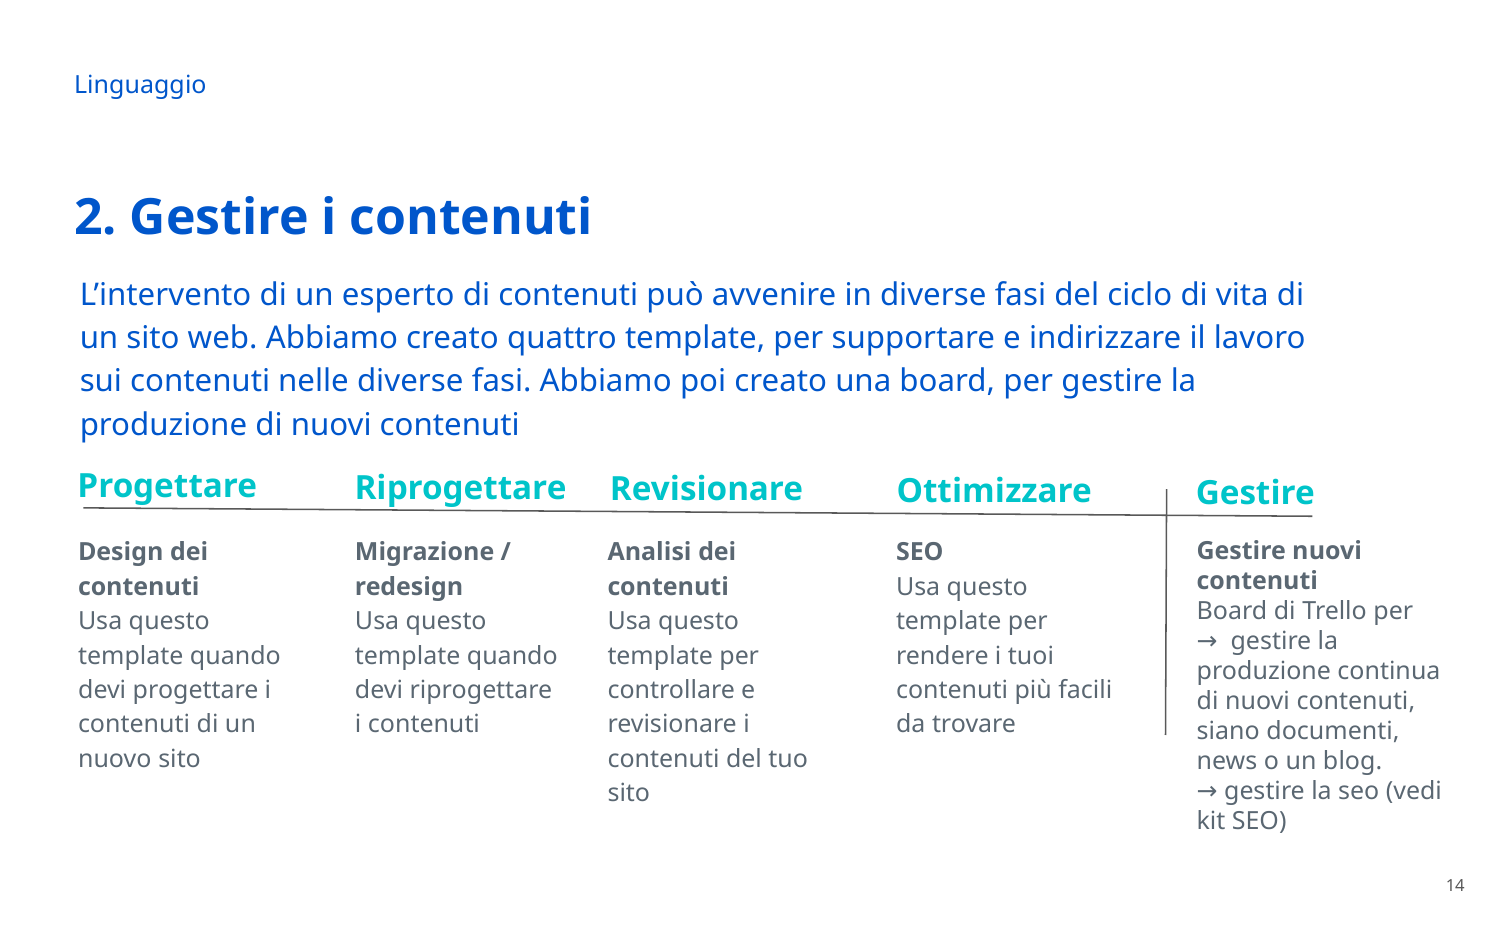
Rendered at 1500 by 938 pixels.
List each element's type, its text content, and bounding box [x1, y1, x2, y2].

text_box Migrazione / redesign Usa questo template quando devi riprogettare i contenuti [340, 516, 586, 723]
text_box Revisionare [595, 461, 852, 512]
text_box Linguaggio [59, 58, 696, 110]
text_box Progettare [62, 458, 309, 510]
text_box Analisi dei contenuti Usa questo template per controllare e revisionare i contenuti del tuo sito [592, 516, 856, 723]
text_box SEO Usa questo template per rendere i tuoi contenuti più facili da trovare [880, 516, 1137, 723]
text_box Gestire [1180, 465, 1444, 517]
text_box Gestire nuovi contenuti Board di Trello per → gestire la produzione continua di nuovi contenuti, siano documenti, news o un blog. → gestire la seo (vedi kit SEO) [1181, 519, 1464, 841]
text_box Design dei contenuti Usa questo template quando devi progettare i contenuti di un nuovo sito [63, 516, 327, 723]
text_box 2. Gestire i contenuti [59, 169, 1229, 281]
text_box L’intervento di un esperto di contenuti può avvenire in diverse fasi del ciclo di vita di un sito web. Abbiamo creato quattro template, per supportare e indirizzare il lavoro sui contenuti nelle diverse fasi. Abbiamo poi creato una board, per gestire la produzione di nuovi contenuti [64, 253, 1367, 402]
text_box Riprogettare [339, 460, 583, 510]
slide_number <number> [1389, 849, 1480, 922]
text_box Ottimizzare [881, 463, 1145, 514]
